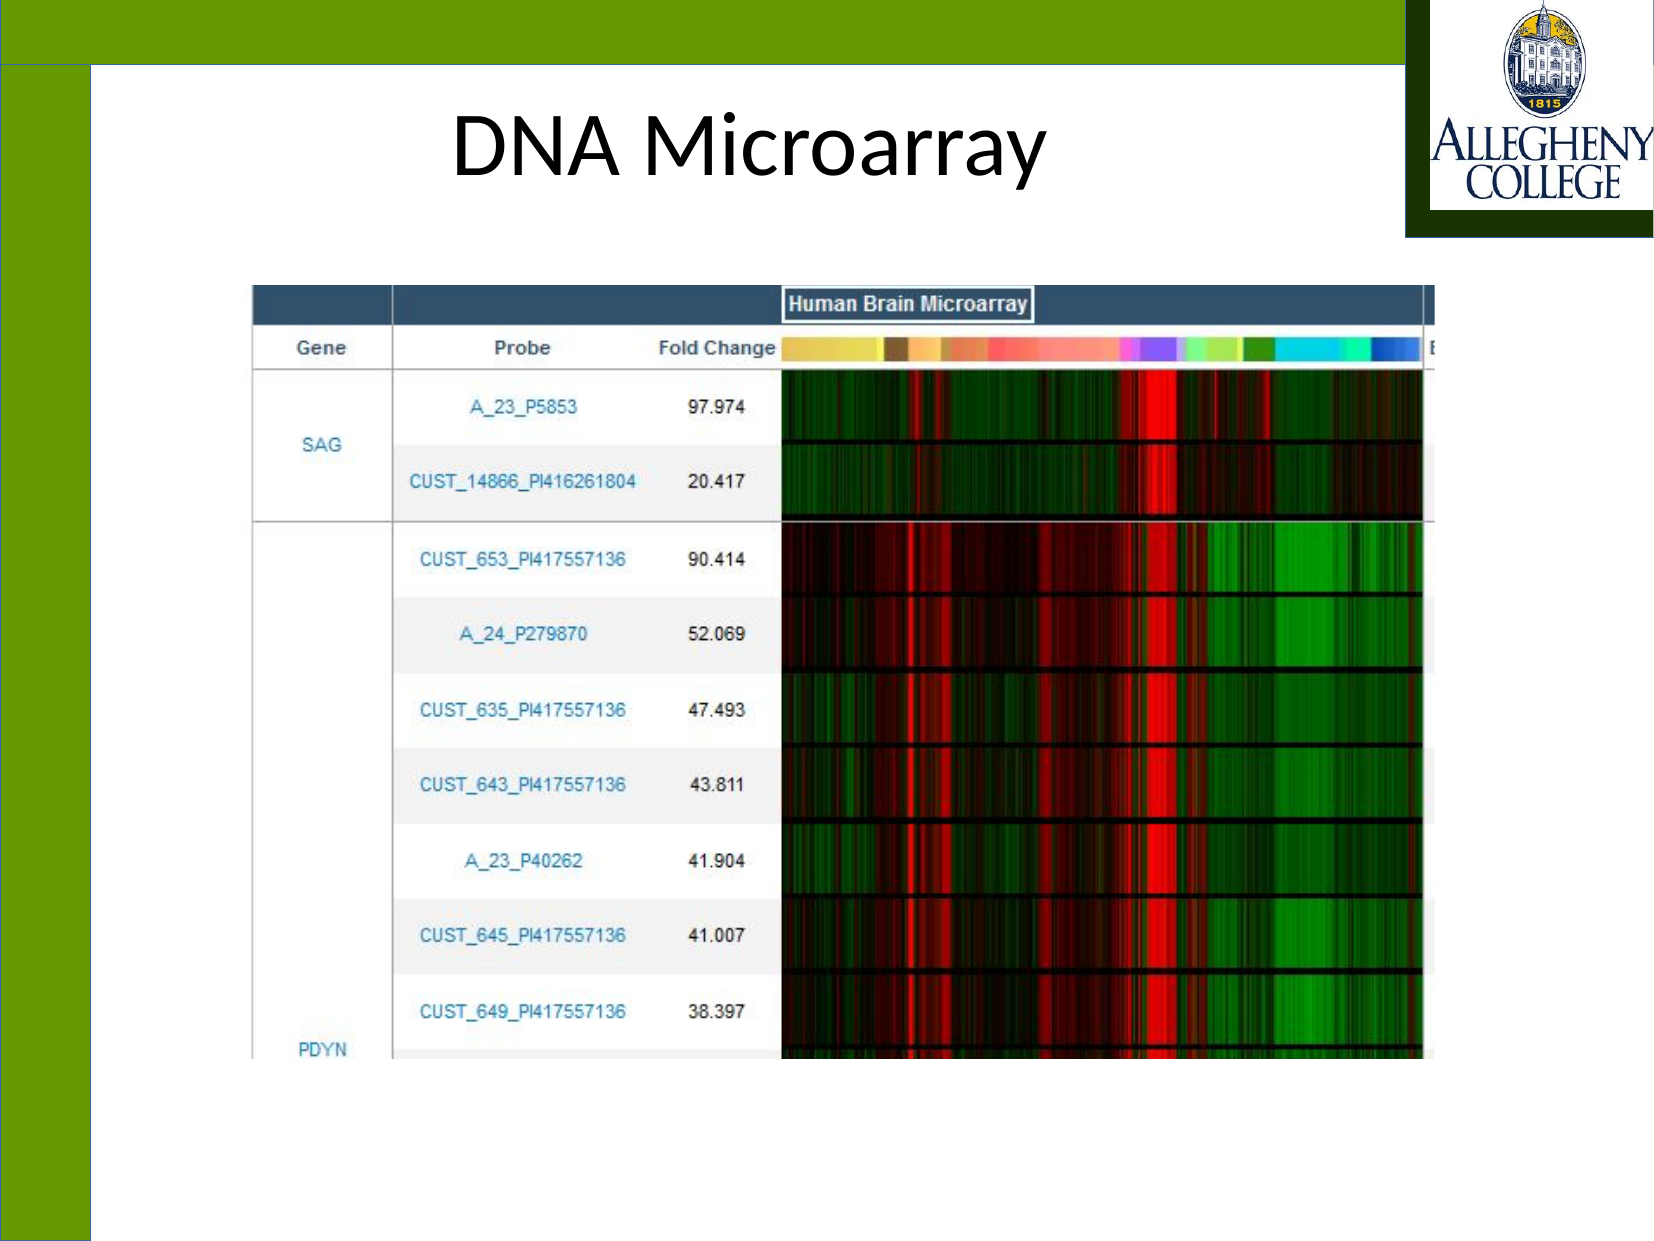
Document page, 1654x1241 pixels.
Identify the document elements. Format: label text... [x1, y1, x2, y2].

title DNA Microarray [75, 45, 1426, 233]
picture [1430, 0, 1654, 210]
text_box [0, 0, 1654, 1241]
picture [134, 285, 1435, 1059]
